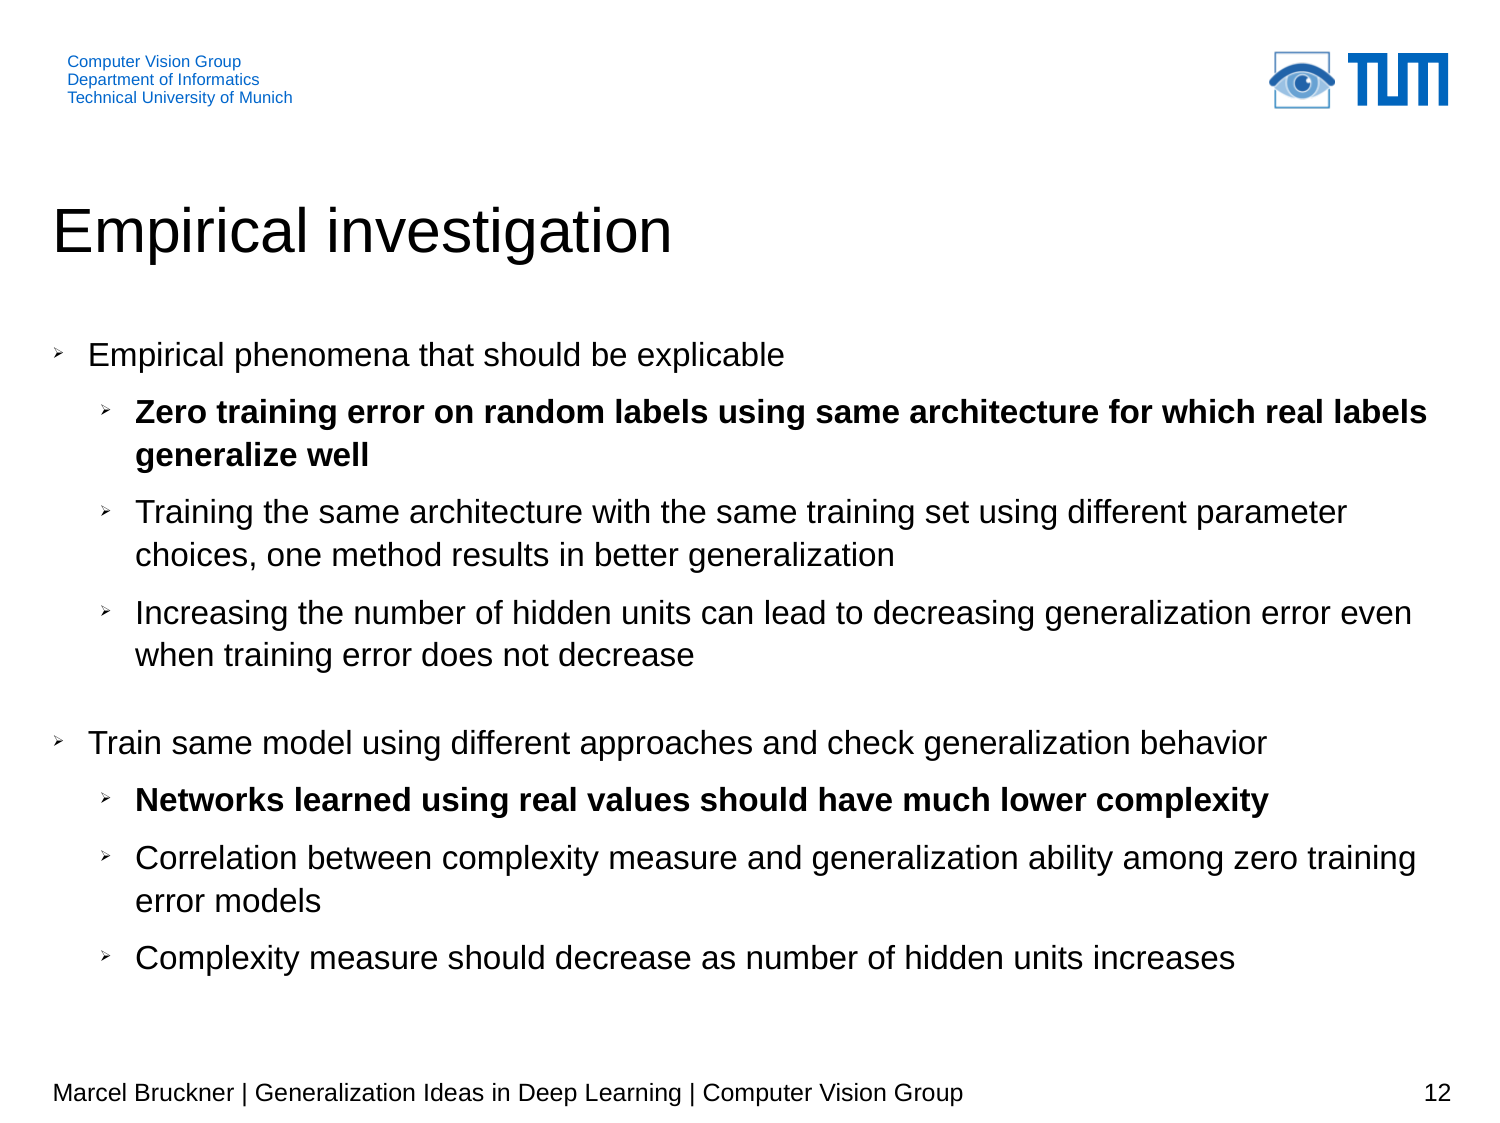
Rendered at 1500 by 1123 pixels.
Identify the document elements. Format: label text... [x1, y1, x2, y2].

list Empirical phenomena that should be explicable Zero training error on random labels using same architecture for which real labels generalize well Training the same architecture with the same training set using different parameter choices, one method results in better generalization Increasing the number of hidden units can lead to decreasing generalization error even when training error does not decrease Train same model using different approaches and check generalization behavior Networks learned using real values should have much lower complexity Correlation between complexity measure and generalization ability among zero training error models Complexity measure should decrease as number of hidden units increases [52, 330, 1453, 977]
picture [1269, 47, 1335, 113]
title Empirical investigation [52, 195, 1453, 266]
